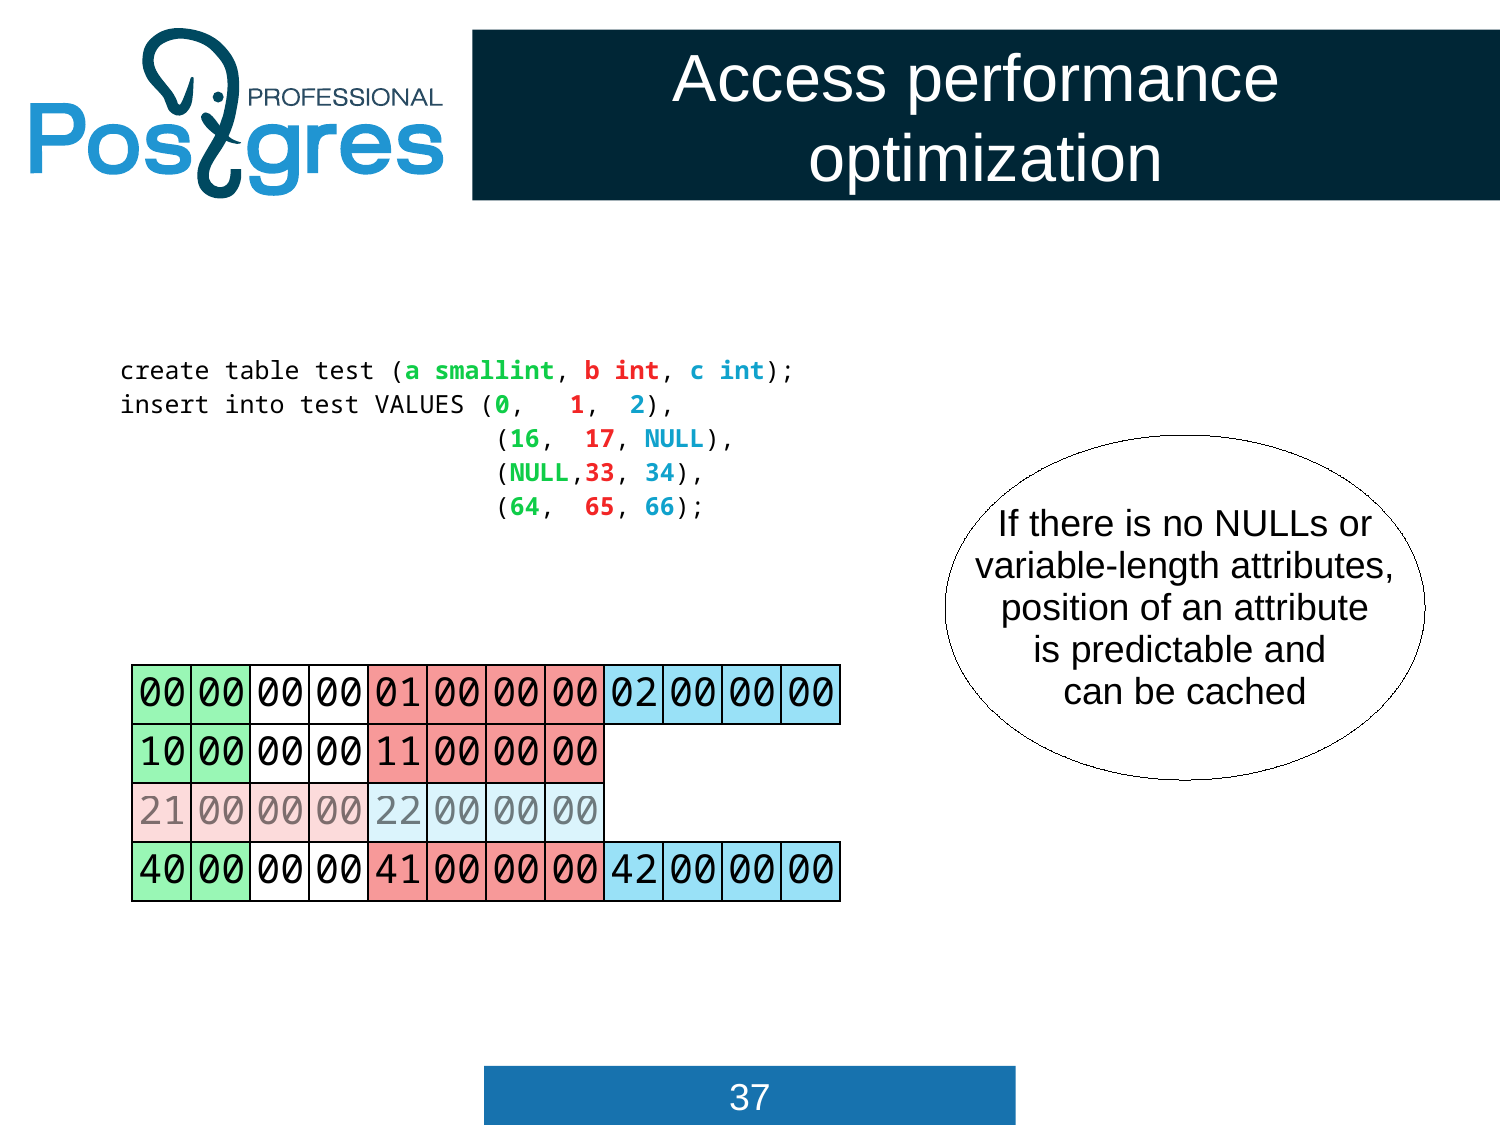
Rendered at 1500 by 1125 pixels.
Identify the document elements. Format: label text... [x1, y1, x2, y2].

title Access performance optimization [472, 29, 1500, 201]
picture [60, 225, 1500, 1125]
